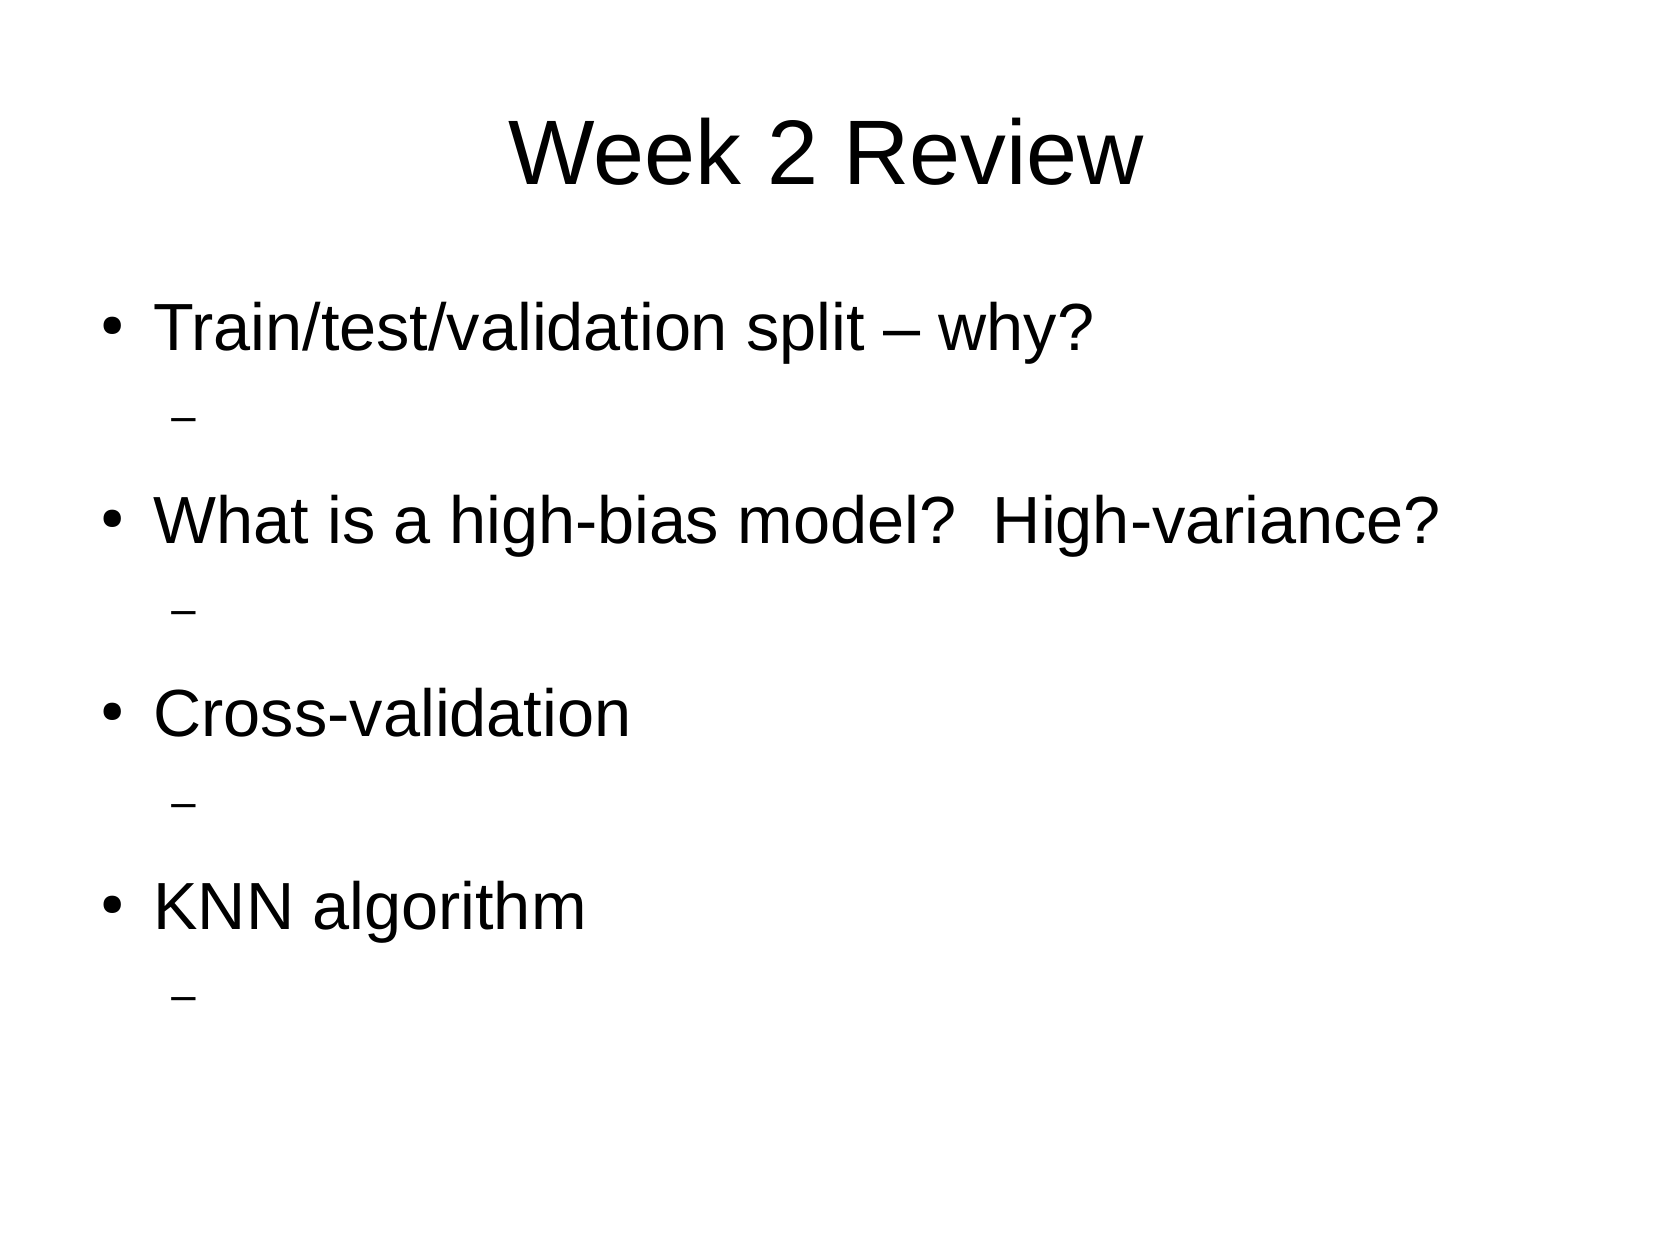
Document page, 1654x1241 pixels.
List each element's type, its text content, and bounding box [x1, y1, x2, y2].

list Train/test/validation split – why? What is a high-bias model? High-variance? Cross-validation KNN algorithm [82, 290, 1571, 1010]
title Week 2 Review [82, 49, 1571, 257]
